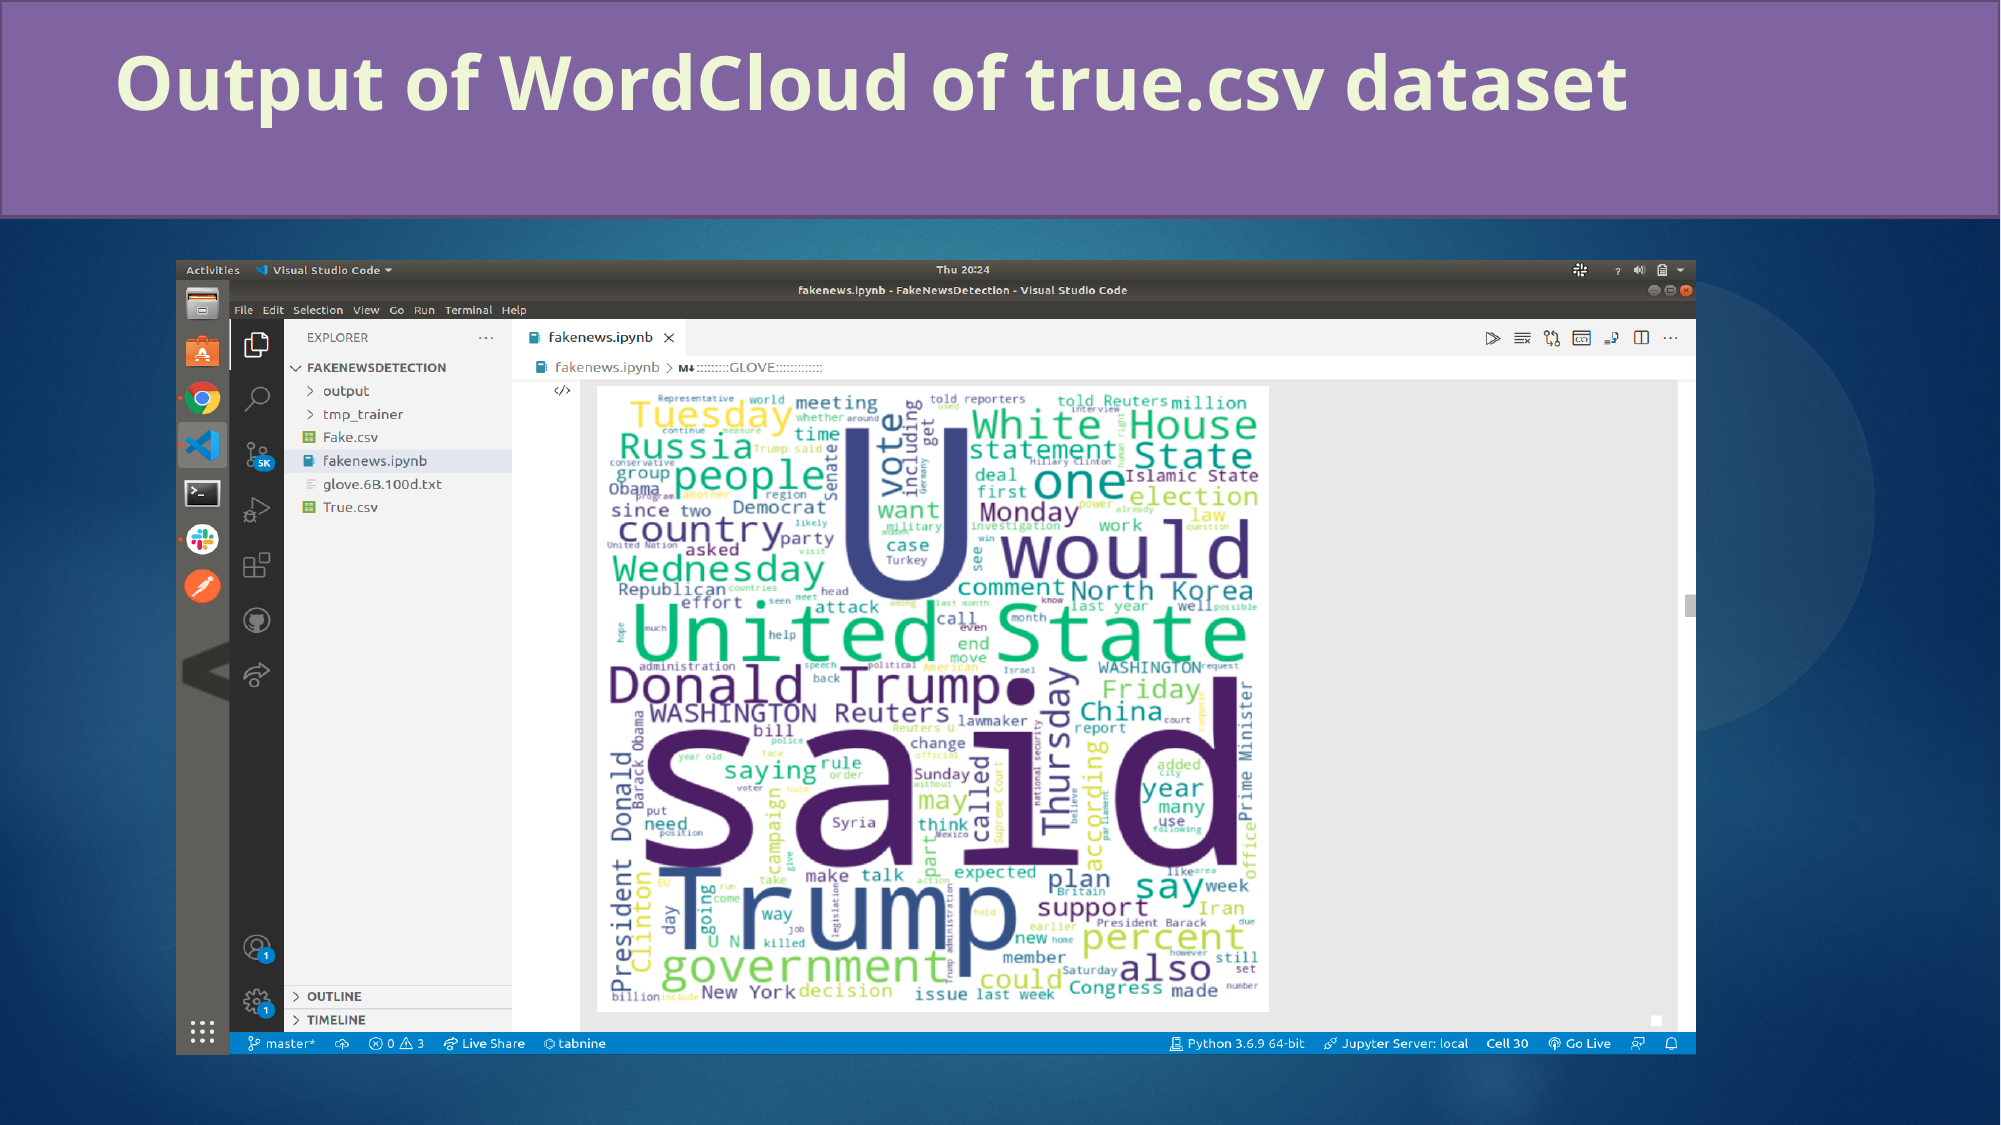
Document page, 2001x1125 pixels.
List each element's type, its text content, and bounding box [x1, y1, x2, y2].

text_box [0, 0, 2000, 217]
picture [0, 0, 2001, 1125]
text_box Output of WordCloud of true.csv dataset [24, 28, 1720, 333]
